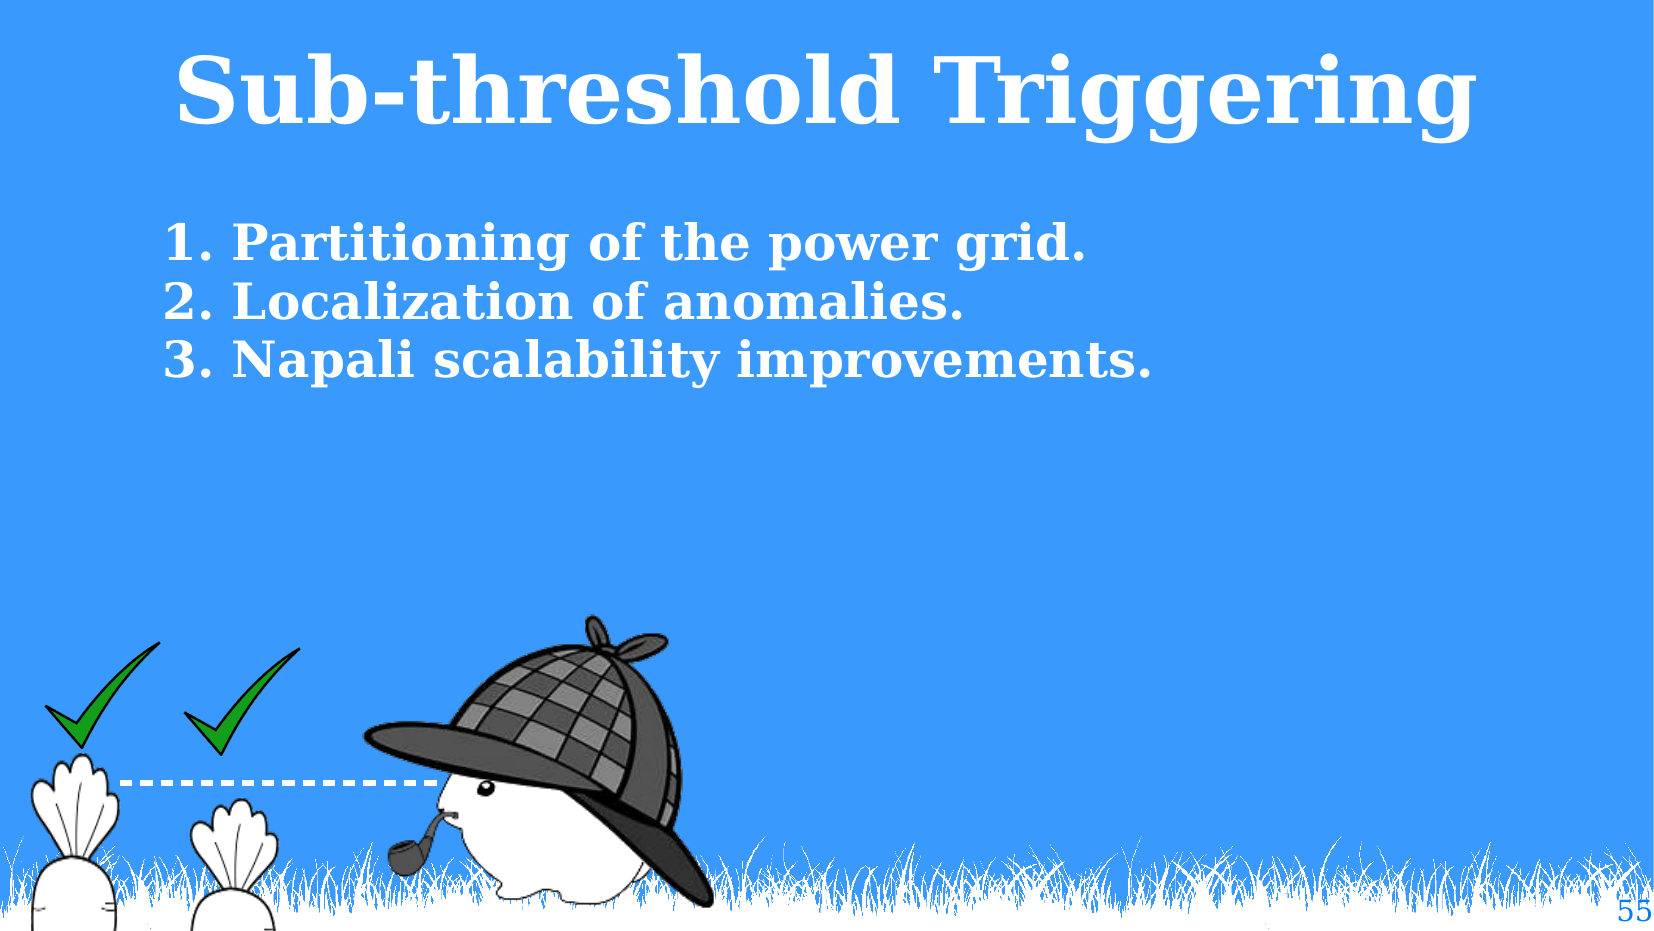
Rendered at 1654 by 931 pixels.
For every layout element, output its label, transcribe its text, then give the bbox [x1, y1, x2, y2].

picture [0, 0, 1654, 931]
text_box 1. Partitioning of the power grid. 2. Localization of anomalies. 3. Napali scalability improvements. [147, 206, 1486, 618]
title Sub-threshold Triggering [82, 12, 1571, 170]
